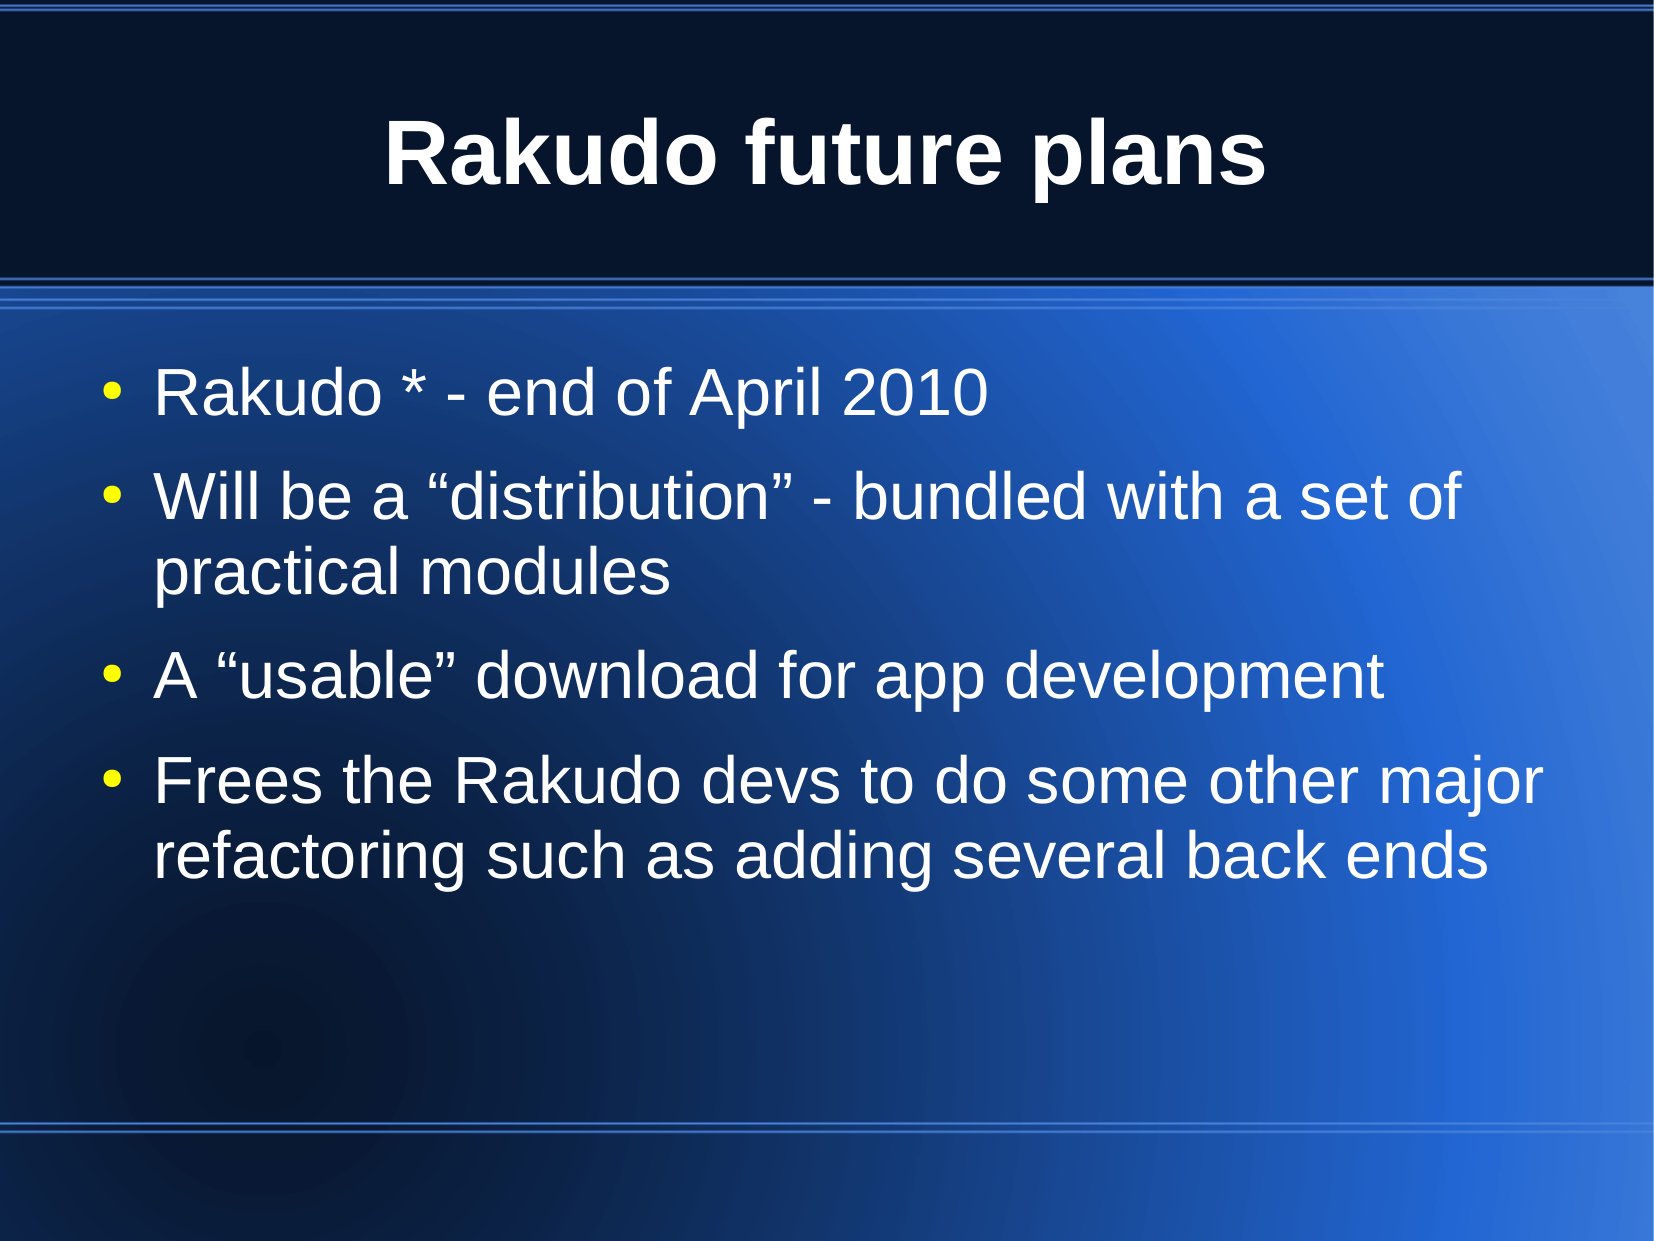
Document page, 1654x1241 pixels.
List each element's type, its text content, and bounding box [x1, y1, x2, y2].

title Rakudo future plans [82, 56, 1571, 250]
list Rakudo * - end of April 2010 Will be a “distribution” - bundled with a set of practical modules A “usable” download for app development Frees the Rakudo devs to do some other major refactoring such as adding several back ends [82, 355, 1571, 1159]
picture [0, 0, 1654, 1241]
